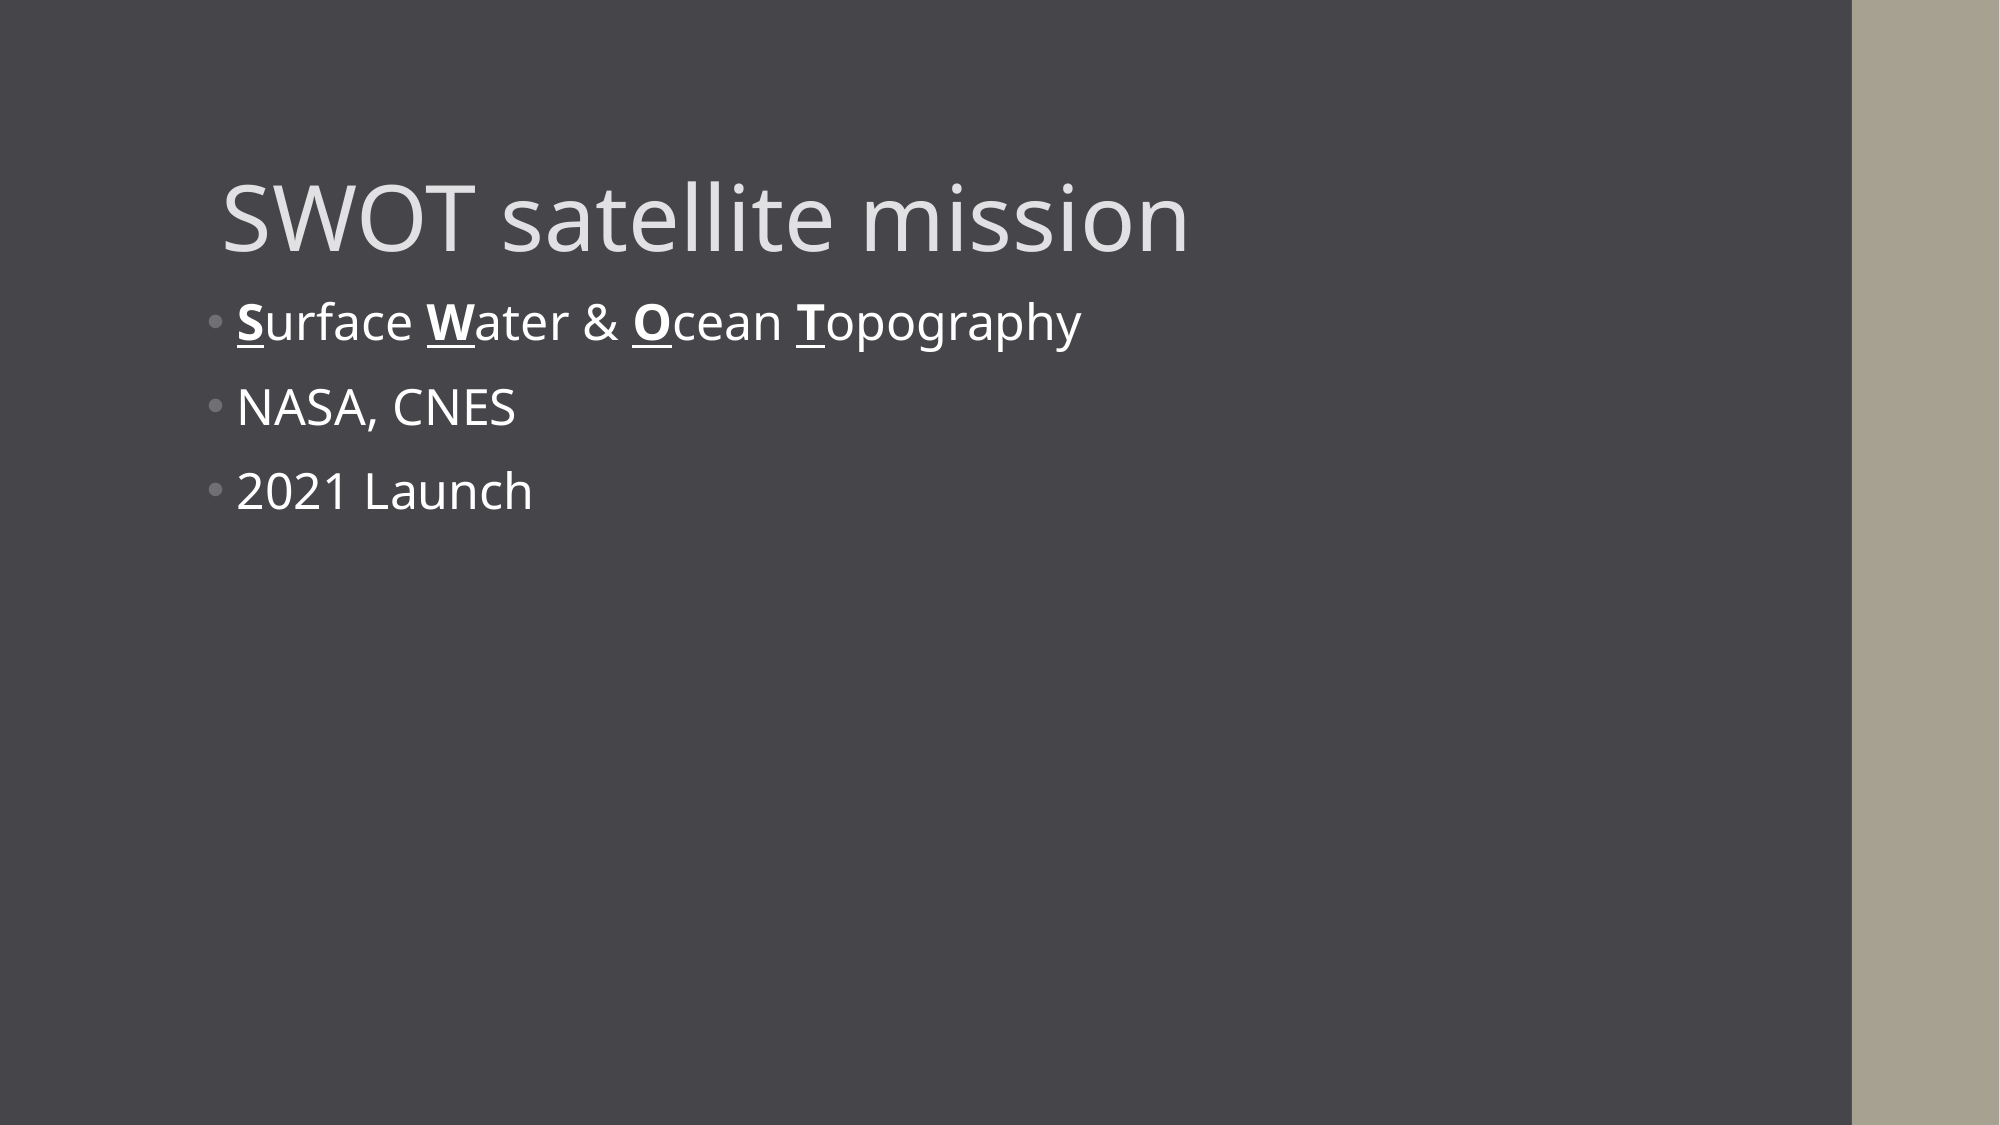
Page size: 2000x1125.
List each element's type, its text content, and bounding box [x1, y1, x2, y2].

title SWOT satellite mission [206, 60, 1797, 278]
list Surface Water & Ocean Topography NASA, CNES 2021 Launch [206, 299, 1617, 1014]
